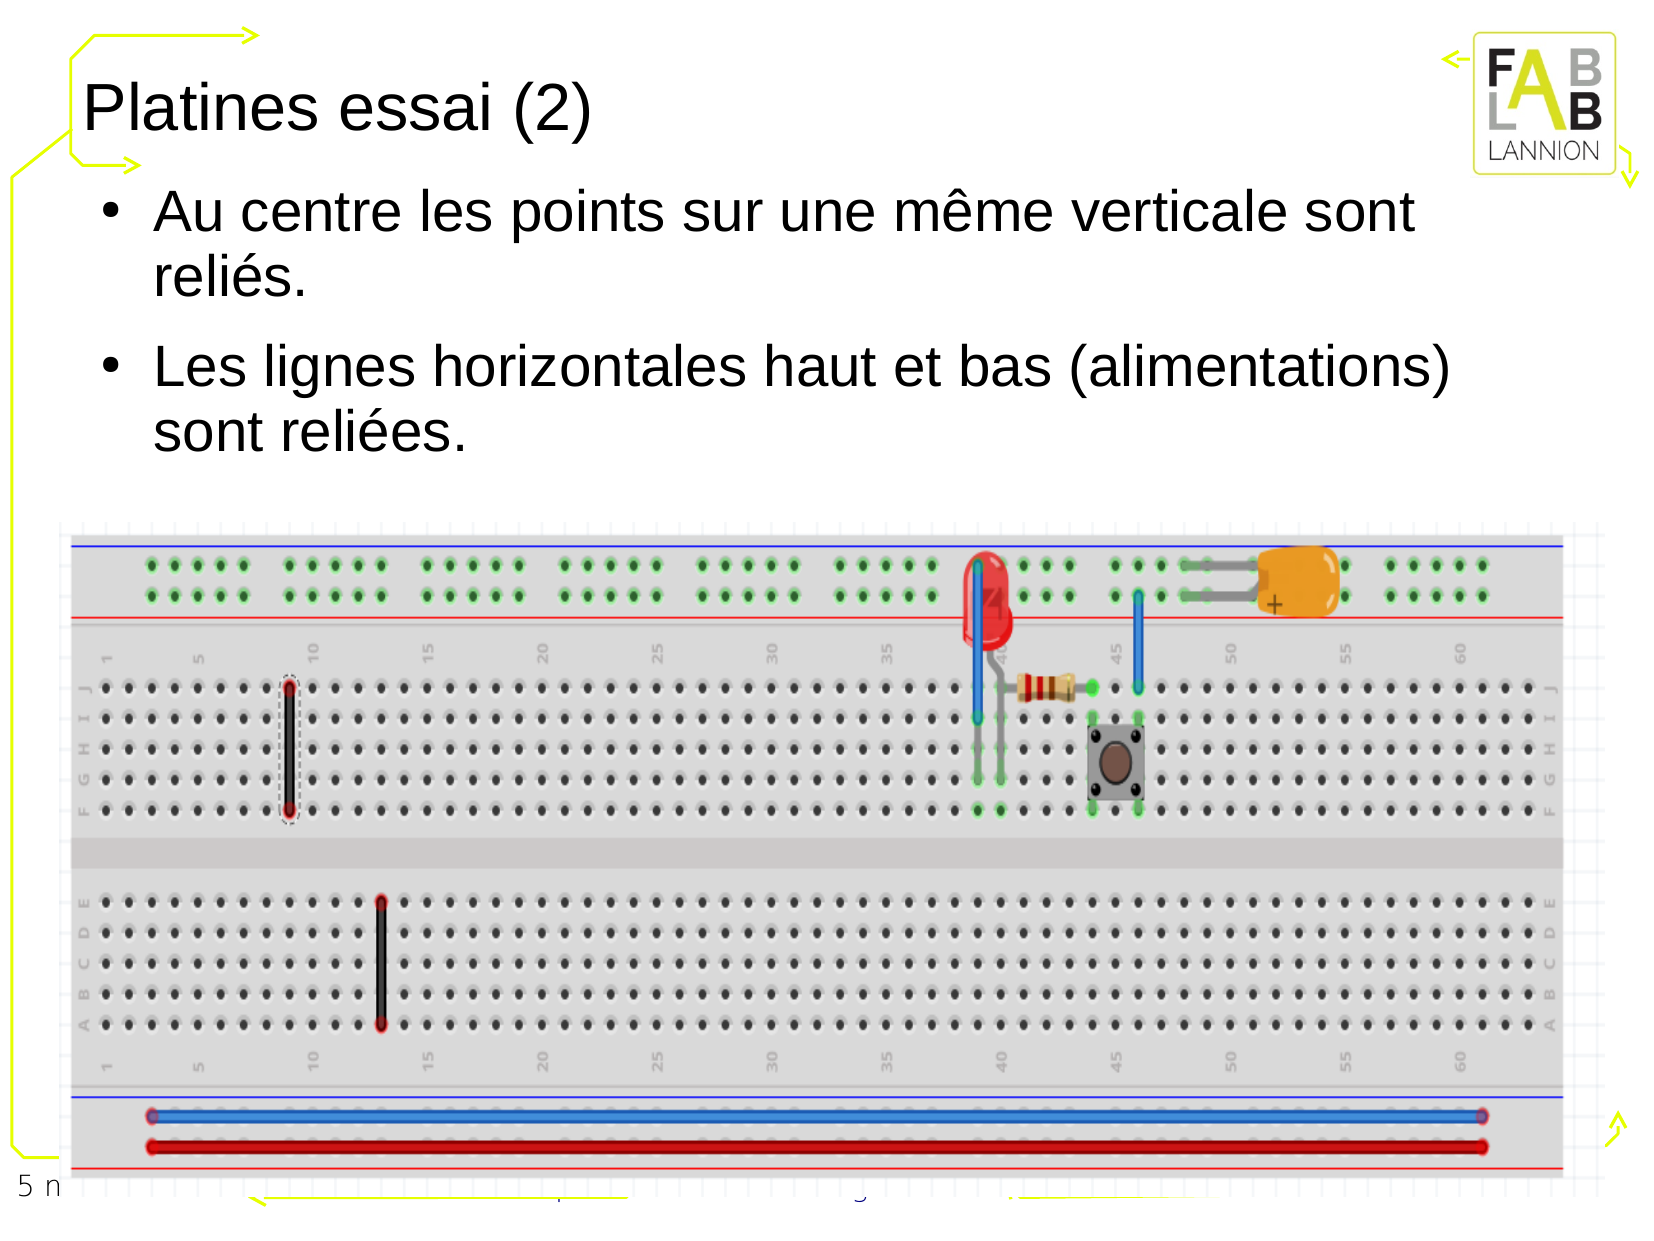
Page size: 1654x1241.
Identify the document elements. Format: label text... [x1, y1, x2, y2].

picture [1470, 29, 1619, 178]
list Au centre les points sur une même verticale sont reliés. Les lignes horizontales haut et bas (alimentations) sont reliées. [82, 178, 1571, 898]
title Platines essai (2) [82, 49, 1441, 166]
picture [59, 522, 1605, 1197]
